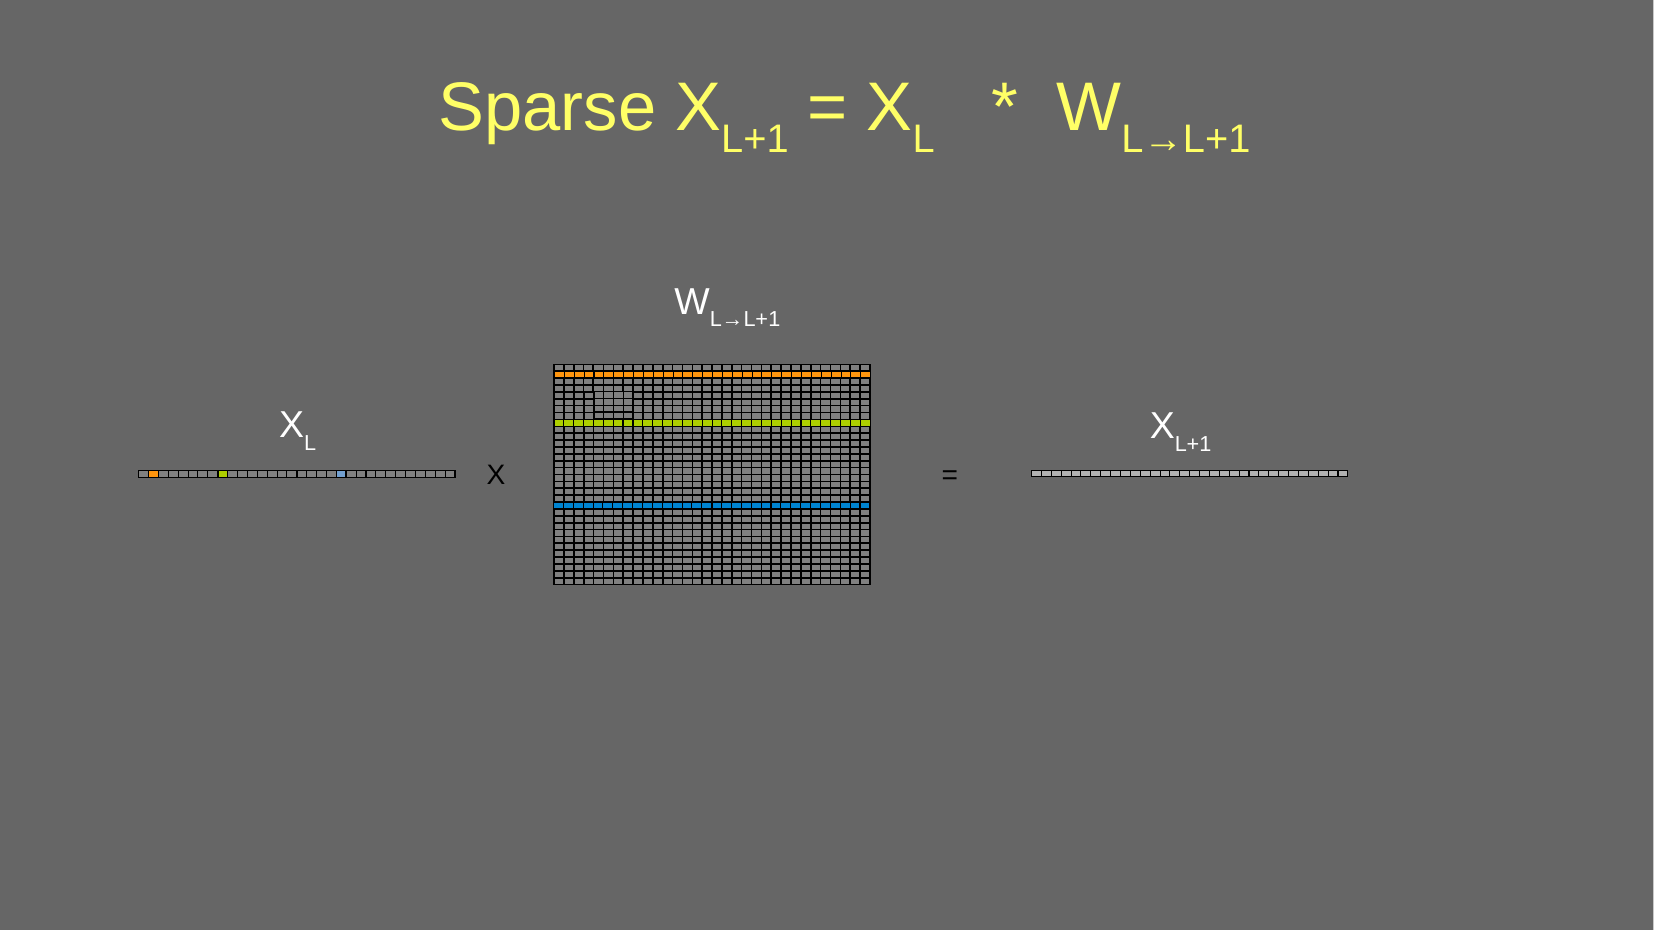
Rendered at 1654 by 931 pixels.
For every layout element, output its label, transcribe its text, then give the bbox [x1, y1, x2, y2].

text_box [762, 441, 771, 453]
text_box [565, 524, 574, 536]
text_box [861, 364, 870, 370]
text_box [762, 579, 770, 585]
text_box [644, 371, 653, 378]
text_box [1031, 470, 1041, 477]
text_box [861, 406, 870, 412]
text_box [693, 468, 701, 481]
text_box [654, 468, 662, 481]
text_box [861, 468, 870, 481]
text_box [861, 544, 870, 549]
text_box [733, 489, 741, 494]
text_box [742, 564, 761, 570]
text_box [772, 364, 780, 370]
text_box [861, 551, 870, 563]
text_box [802, 572, 810, 577]
text_box [861, 441, 870, 453]
text_box [782, 468, 800, 481]
text_box [703, 455, 721, 460]
text_box [614, 364, 622, 370]
text_box [654, 462, 662, 467]
text_box [703, 572, 721, 577]
text_box [644, 468, 652, 481]
text_box [575, 489, 583, 494]
text_box [644, 510, 652, 515]
text_box [821, 434, 840, 439]
text_box [861, 455, 870, 460]
text_box [683, 544, 692, 549]
text_box [585, 440, 603, 453]
text_box [554, 386, 563, 398]
text_box [851, 489, 859, 494]
text_box [664, 364, 682, 370]
text_box [624, 510, 642, 515]
text_box [742, 364, 761, 370]
text_box [812, 579, 820, 585]
text_box [565, 406, 573, 412]
text_box [683, 371, 692, 378]
text_box [733, 379, 741, 384]
text_box [772, 517, 780, 522]
text_box [624, 579, 642, 585]
text_box [802, 462, 810, 467]
text_box [861, 565, 870, 570]
text_box [851, 537, 859, 542]
text_box [821, 386, 840, 398]
text_box [861, 510, 870, 515]
text_box [1052, 470, 1061, 477]
text_box [604, 434, 613, 439]
text_box [664, 543, 682, 549]
text_box [614, 551, 622, 563]
text_box [693, 371, 702, 378]
text_box [762, 455, 770, 460]
text_box [821, 544, 840, 549]
text_box [782, 564, 800, 570]
text_box [851, 434, 859, 439]
text_box [782, 433, 800, 439]
text_box [703, 565, 721, 570]
text_box [624, 544, 642, 549]
text_box [624, 364, 642, 370]
text_box [772, 489, 780, 494]
text_box [851, 371, 860, 378]
text_box [723, 379, 731, 384]
text_box [822, 371, 841, 378]
text_box [802, 579, 810, 585]
text_box [565, 537, 573, 542]
text_box [703, 386, 721, 398]
text_box [762, 468, 770, 481]
text_box [802, 386, 810, 398]
text_box [644, 565, 652, 570]
text_box [802, 400, 810, 405]
text_box [554, 572, 563, 577]
text_box [693, 489, 701, 494]
text_box [812, 510, 820, 515]
text_box [772, 544, 780, 549]
text_box [851, 565, 859, 570]
text_box [565, 434, 573, 439]
text_box [851, 579, 859, 585]
text_box [762, 537, 770, 542]
text_box [841, 364, 849, 370]
text_box [782, 523, 801, 536]
text_box [604, 565, 613, 570]
text_box [742, 440, 761, 453]
text_box [683, 510, 692, 515]
text_box [703, 537, 721, 542]
text_box [614, 482, 622, 487]
text_box [733, 572, 741, 577]
text_box [812, 455, 820, 460]
text_box [733, 455, 741, 460]
text_box [654, 371, 663, 378]
text_box [762, 517, 770, 522]
text_box [664, 578, 682, 585]
text_box [841, 537, 849, 542]
text_box [841, 462, 849, 467]
text_box [762, 565, 770, 570]
text_box [585, 461, 603, 467]
text_box [762, 544, 770, 549]
text_box [841, 406, 849, 412]
text_box [683, 441, 692, 453]
text_box [851, 462, 859, 467]
text_box [733, 544, 741, 549]
text_box [644, 379, 652, 384]
text_box [654, 455, 662, 460]
text_box [733, 482, 741, 487]
text_box [733, 468, 741, 481]
text_box [841, 489, 849, 494]
text_box [703, 462, 721, 467]
text_box [851, 544, 859, 549]
text_box [812, 524, 820, 536]
text_box [703, 524, 722, 536]
text_box [683, 406, 692, 412]
text_box [614, 462, 622, 467]
text_box [683, 489, 692, 494]
text_box [762, 524, 771, 536]
text_box [554, 544, 563, 549]
text_box [861, 496, 870, 509]
text_box [624, 462, 642, 467]
text_box [762, 572, 770, 577]
text_box [861, 434, 870, 439]
text_box [664, 406, 682, 412]
text_box [585, 571, 603, 577]
text_box [624, 572, 642, 577]
text_box [575, 379, 583, 384]
text_box [683, 379, 692, 384]
text_box [683, 537, 692, 542]
text_box [1262, 470, 1278, 477]
text_box [575, 455, 583, 460]
text_box [723, 364, 731, 370]
text_box [821, 572, 840, 577]
text_box [554, 386, 871, 432]
text_box [575, 544, 583, 549]
text_box [812, 517, 820, 522]
text_box [723, 400, 731, 405]
text_box [644, 537, 652, 542]
text_box [664, 537, 682, 542]
text_box [742, 385, 761, 398]
text_box [604, 537, 613, 542]
text_box [654, 364, 662, 370]
text_box [812, 482, 820, 487]
text_box [554, 364, 563, 370]
text_box [614, 399, 623, 405]
text_box [762, 400, 770, 405]
text_box [782, 578, 800, 585]
text_box [841, 579, 849, 585]
text_box [733, 371, 742, 378]
text_box [821, 379, 840, 384]
text_box [575, 371, 584, 378]
text_box [812, 400, 820, 405]
text_box [604, 364, 613, 370]
text_box [644, 434, 652, 439]
text_box [851, 386, 859, 398]
text_box [644, 455, 652, 460]
text_box [841, 517, 849, 522]
text_box [664, 564, 682, 570]
text_box [585, 516, 603, 522]
text_box [821, 517, 840, 522]
text_box [604, 386, 613, 398]
text_box [861, 386, 870, 398]
text_box [1319, 470, 1328, 477]
text_box [683, 434, 692, 439]
text_box [644, 579, 652, 585]
text_box [762, 386, 770, 398]
text_box [842, 371, 850, 378]
text_box [585, 523, 603, 536]
text_box [644, 551, 652, 563]
text_box [554, 489, 563, 494]
text_box [772, 379, 780, 384]
text_box [575, 386, 583, 398]
text_box [654, 406, 662, 412]
text_box [841, 441, 850, 453]
text_box [653, 496, 662, 509]
text_box [614, 468, 622, 481]
text_box [821, 400, 840, 405]
text_box [683, 462, 692, 467]
text_box [575, 441, 584, 453]
text_box [782, 488, 800, 494]
text_box [654, 537, 662, 542]
text_box [565, 371, 574, 378]
text_box [782, 399, 800, 405]
text_box [762, 434, 770, 439]
text_box [614, 441, 623, 453]
text_box [554, 579, 563, 585]
text_box [733, 524, 741, 536]
text_box [851, 524, 860, 536]
text_box [683, 572, 692, 577]
text_box [812, 441, 820, 453]
text_box [841, 572, 849, 577]
text_box [782, 537, 800, 542]
text_box [703, 406, 721, 412]
text_box [554, 434, 563, 439]
text_box [812, 537, 820, 542]
text_box [585, 488, 603, 494]
text_box [683, 517, 692, 522]
text_box [604, 441, 613, 453]
text_box [654, 517, 662, 522]
text_box [683, 400, 692, 405]
text_box [585, 543, 603, 549]
text_box [772, 482, 780, 487]
text_box [703, 544, 721, 549]
text_box [624, 537, 642, 542]
text_box [733, 406, 741, 412]
text_box [821, 364, 840, 370]
text_box [624, 371, 643, 378]
text_box [772, 572, 780, 577]
text_box [693, 379, 701, 384]
text_box [821, 565, 840, 570]
text_box [604, 455, 613, 460]
text_box [693, 517, 701, 522]
text_box [614, 579, 622, 585]
text_box [553, 496, 563, 509]
text_box [812, 489, 820, 494]
text_box [861, 379, 870, 384]
text_box [821, 551, 840, 563]
text_box [861, 572, 870, 577]
text_box [604, 379, 613, 384]
text_box [693, 482, 701, 487]
text_box [811, 496, 820, 509]
text_box [575, 434, 583, 439]
text_box [742, 516, 761, 522]
text_box [703, 434, 721, 439]
text_box [703, 579, 721, 585]
text_box [565, 386, 573, 398]
text_box [802, 406, 810, 412]
text_box [624, 379, 642, 384]
text_box [565, 572, 573, 577]
text_box [654, 510, 662, 515]
text_box [585, 537, 603, 542]
text_box [565, 544, 573, 549]
text_box [762, 364, 770, 370]
text_box [861, 371, 871, 378]
text_box [762, 371, 771, 378]
text_box [575, 364, 583, 370]
text_box [644, 400, 652, 405]
text_box [723, 482, 731, 487]
text_box [565, 517, 573, 522]
text_box [554, 565, 563, 570]
text_box [664, 433, 682, 439]
text_box [575, 400, 583, 405]
text_box [614, 524, 623, 536]
text_box [703, 468, 721, 481]
text_box [693, 544, 701, 549]
text_box [564, 496, 573, 509]
text_box [614, 517, 622, 522]
text_box [841, 455, 849, 460]
text_box [782, 543, 800, 549]
text_box [683, 565, 692, 570]
text_box [851, 379, 859, 384]
text_box [851, 468, 859, 481]
text_box [742, 433, 761, 439]
text_box X [471, 452, 530, 499]
text_box [604, 371, 613, 378]
text_box [772, 400, 780, 405]
text_box [644, 462, 652, 467]
text_box [644, 482, 652, 487]
text_box [802, 434, 810, 439]
text_box [554, 468, 563, 481]
text_box [802, 517, 810, 522]
text_box [664, 482, 682, 487]
text_box [812, 371, 821, 378]
text_box [802, 371, 811, 378]
text_box [574, 496, 583, 509]
text_box [802, 544, 810, 549]
text_box [565, 462, 573, 467]
text_box [575, 537, 583, 542]
text_box [772, 565, 780, 570]
text_box [742, 482, 761, 487]
text_box [693, 455, 701, 460]
text_box [733, 517, 741, 522]
text_box [623, 496, 642, 509]
text_box [654, 524, 663, 536]
text_box [841, 434, 849, 439]
text_box [703, 482, 721, 487]
text_box [554, 441, 564, 453]
text_box [703, 517, 721, 522]
text_box [664, 468, 682, 481]
text_box [664, 454, 682, 460]
text_box [802, 537, 810, 542]
text_box [624, 517, 642, 522]
text_box [861, 517, 870, 522]
text_box [851, 455, 859, 460]
text_box [703, 510, 721, 515]
text_box [812, 364, 820, 370]
text_box [575, 510, 583, 515]
text_box [554, 482, 563, 487]
text_box [851, 406, 859, 412]
text_box [812, 406, 820, 412]
text_box [624, 434, 642, 439]
text_box [782, 461, 800, 467]
text_box [693, 386, 701, 398]
text_box [554, 510, 563, 515]
text_box [782, 406, 800, 412]
text_box [841, 544, 849, 549]
text_box [772, 371, 781, 378]
text_box [644, 441, 653, 453]
text_box [683, 386, 692, 398]
text_box [565, 510, 573, 515]
text_box [1299, 470, 1318, 477]
text_box [772, 434, 780, 439]
text_box [614, 434, 622, 439]
text_box [841, 379, 849, 384]
text_box [683, 524, 692, 536]
text_box [664, 571, 682, 577]
text_box [742, 406, 761, 412]
text_box [575, 468, 583, 481]
title Sparse XL+1 = XL * WL→L+1 [82, 36, 1571, 193]
text_box [821, 537, 840, 542]
text_box [733, 400, 741, 405]
text_box [851, 510, 859, 515]
text_box [683, 455, 692, 460]
text_box [575, 517, 583, 522]
text_box [703, 364, 721, 370]
text_box [693, 400, 701, 405]
text_box [604, 468, 613, 481]
text_box [723, 406, 731, 412]
text_box [693, 572, 701, 577]
text_box [644, 524, 653, 536]
text_box [565, 551, 573, 563]
text_box [683, 579, 692, 585]
text_box [782, 440, 801, 453]
text_box [565, 364, 573, 370]
text_box [772, 441, 781, 453]
text_box [1279, 470, 1288, 477]
text_box [802, 441, 811, 453]
text_box [723, 462, 731, 467]
text_box XL [228, 396, 331, 463]
text_box [802, 379, 810, 384]
text_box [683, 468, 692, 481]
text_box [664, 523, 682, 536]
text_box [693, 551, 701, 563]
text_box [742, 454, 761, 460]
text_box [723, 434, 731, 439]
text_box [782, 385, 800, 398]
text_box [851, 551, 859, 563]
text_box [585, 578, 603, 585]
text_box [614, 371, 623, 378]
text_box [554, 406, 563, 412]
text_box [624, 524, 643, 536]
text_box [723, 441, 732, 453]
text_box [861, 579, 870, 585]
text_box [821, 489, 840, 494]
text_box [851, 572, 859, 577]
text_box [585, 433, 603, 439]
text_box [693, 565, 701, 570]
text_box [584, 495, 622, 515]
text_box [614, 489, 622, 494]
text_box [812, 386, 820, 398]
text_box [841, 468, 849, 481]
text_box [654, 441, 663, 453]
text_box XL+1 [1064, 336, 1262, 524]
text_box [585, 564, 603, 570]
text_box [624, 482, 642, 487]
text_box [703, 441, 722, 453]
text_box [861, 489, 870, 494]
text_box [733, 441, 741, 453]
text_box [614, 544, 622, 549]
text_box [614, 572, 622, 577]
text_box [762, 462, 770, 467]
text_box [703, 551, 721, 563]
text_box [664, 550, 682, 563]
text_box [812, 544, 820, 549]
text_box [654, 482, 662, 487]
text_box [733, 434, 741, 439]
text_box [614, 379, 622, 384]
text_box [1339, 470, 1348, 477]
text_box [693, 510, 701, 515]
text_box [554, 551, 563, 563]
text_box [565, 441, 574, 453]
text_box [782, 371, 801, 384]
text_box [782, 364, 800, 370]
text_box [723, 572, 731, 577]
text_box [742, 578, 761, 585]
text_box [624, 489, 642, 494]
text_box [732, 496, 741, 509]
text_box [723, 510, 731, 515]
text_box [585, 454, 603, 460]
text_box [664, 488, 682, 494]
text_box [742, 550, 761, 563]
text_box [654, 379, 662, 384]
text_box [554, 455, 563, 460]
text_box [802, 455, 810, 460]
text_box [643, 496, 652, 509]
text_box [554, 524, 564, 536]
text_box [772, 551, 780, 563]
text_box [575, 482, 583, 487]
text_box [585, 468, 603, 481]
text_box [723, 524, 732, 536]
text_box [802, 551, 810, 563]
text_box [861, 537, 870, 542]
text_box [575, 551, 583, 563]
text_box [575, 565, 583, 570]
text_box [723, 544, 731, 549]
text_box [702, 496, 721, 509]
text_box [821, 406, 840, 412]
text_box [821, 482, 840, 487]
text_box [772, 496, 780, 509]
text_box [624, 455, 642, 460]
text_box [644, 517, 652, 522]
text_box [851, 482, 859, 487]
text_box [762, 406, 770, 412]
text_box [614, 510, 622, 515]
text_box [614, 386, 623, 398]
text_box [802, 510, 810, 515]
text_box [861, 400, 870, 405]
text_box [762, 489, 770, 494]
text_box [654, 489, 662, 494]
text_box [575, 579, 583, 585]
text_box [624, 551, 642, 563]
text_box [802, 364, 810, 370]
text_box [851, 496, 859, 509]
text_box [742, 399, 761, 405]
text_box [604, 510, 613, 515]
text_box [733, 579, 741, 585]
text_box [762, 551, 770, 563]
text_box [772, 462, 780, 467]
text_box [723, 565, 731, 570]
text_box [604, 489, 613, 494]
text_box [693, 579, 701, 585]
text_box [802, 468, 810, 481]
text_box [733, 537, 741, 542]
text_box [703, 489, 721, 494]
text_box [664, 399, 682, 405]
text_box [644, 406, 652, 412]
text_box [693, 462, 701, 467]
text_box [585, 550, 603, 563]
text_box [723, 386, 731, 398]
text_box [801, 496, 810, 509]
text_box [664, 371, 682, 384]
text_box [742, 488, 761, 494]
text_box [664, 385, 682, 398]
text_box [812, 565, 820, 570]
text_box [654, 572, 662, 577]
text_box [742, 537, 761, 542]
text_box [812, 434, 820, 439]
text_box [762, 510, 770, 515]
text_box [693, 434, 701, 439]
text_box [841, 482, 849, 487]
text_box [654, 400, 662, 405]
text_box [683, 496, 701, 509]
text_box [614, 455, 622, 460]
text_box [861, 462, 870, 467]
text_box [565, 400, 573, 405]
text_box [683, 551, 692, 563]
text_box [565, 579, 573, 585]
text_box [772, 406, 780, 412]
text_box [782, 550, 800, 563]
text_box [575, 572, 583, 577]
text_box [664, 516, 682, 522]
text_box [644, 489, 652, 494]
text_box [614, 565, 622, 570]
text_box [772, 537, 780, 542]
text_box [723, 455, 731, 460]
text_box [644, 544, 652, 549]
text_box [138, 470, 456, 478]
text_box [782, 482, 800, 487]
text_box [723, 371, 732, 378]
text_box [733, 386, 741, 398]
text_box [604, 579, 613, 585]
text_box [703, 379, 721, 384]
text_box [841, 524, 850, 536]
text_box [851, 441, 860, 453]
text_box [841, 551, 849, 563]
text_box [821, 579, 840, 585]
text_box [733, 551, 741, 563]
text_box [585, 399, 603, 405]
text_box [693, 364, 701, 370]
text_box [614, 406, 623, 411]
text_box WL→L+1 [580, 258, 840, 353]
text_box [664, 440, 682, 453]
text_box [841, 510, 849, 515]
text_box [861, 482, 870, 487]
text_box [733, 565, 741, 570]
text_box [723, 537, 731, 542]
text_box [703, 371, 722, 378]
text_box [554, 379, 563, 384]
text_box = [926, 452, 985, 499]
text_box [624, 565, 642, 570]
text_box [821, 441, 840, 453]
text_box [723, 517, 731, 522]
text_box [565, 482, 573, 487]
text_box [802, 489, 810, 494]
text_box [821, 510, 840, 515]
text_box [654, 544, 662, 549]
text_box [781, 495, 800, 515]
text_box [654, 565, 662, 570]
text_box [693, 441, 702, 453]
text_box [664, 461, 682, 467]
text_box [851, 517, 859, 522]
text_box [772, 455, 780, 460]
text_box [851, 364, 859, 370]
text_box [742, 461, 761, 467]
text_box [772, 468, 780, 481]
text_box [772, 524, 781, 536]
text_box [821, 462, 840, 467]
text_box [812, 379, 820, 384]
text_box [604, 462, 613, 467]
text_box [742, 571, 761, 577]
text_box [565, 379, 573, 384]
text_box [762, 482, 770, 487]
text_box [654, 434, 662, 439]
text_box [683, 364, 692, 370]
text_box [693, 537, 701, 542]
text_box [772, 510, 780, 515]
text_box [554, 517, 563, 522]
text_box [1329, 470, 1337, 477]
text_box [565, 565, 573, 570]
text_box [554, 400, 563, 405]
text_box [733, 510, 741, 515]
text_box [654, 386, 662, 398]
text_box [644, 386, 652, 398]
text_box [1042, 470, 1051, 477]
text_box [654, 551, 662, 563]
text_box [575, 524, 584, 536]
text_box [742, 495, 761, 515]
text_box [762, 496, 770, 509]
text_box [723, 551, 731, 563]
text_box [851, 400, 859, 405]
text_box [802, 565, 810, 570]
text_box [1289, 470, 1298, 477]
text_box [654, 579, 662, 585]
text_box [802, 482, 810, 487]
text_box [565, 468, 573, 481]
text_box [703, 400, 721, 405]
text_box [841, 400, 849, 405]
text_box [821, 468, 840, 481]
text_box [604, 406, 613, 411]
text_box [821, 524, 840, 536]
text_box [782, 571, 800, 577]
text_box [723, 579, 731, 585]
text_box [733, 364, 741, 370]
text_box [693, 406, 701, 412]
text_box [722, 496, 731, 509]
text_box [604, 399, 613, 405]
text_box [683, 482, 692, 487]
text_box [584, 364, 603, 398]
text_box [604, 544, 613, 549]
text_box [742, 468, 761, 481]
text_box [565, 455, 573, 460]
text_box [861, 524, 870, 536]
text_box [742, 371, 761, 384]
text_box [723, 468, 731, 481]
text_box [812, 572, 820, 577]
text_box [604, 524, 613, 536]
text_box [821, 455, 840, 460]
text_box [585, 482, 603, 487]
text_box [663, 495, 682, 515]
text_box [624, 441, 643, 453]
text_box [604, 551, 613, 563]
text_box [742, 523, 761, 536]
text_box [723, 489, 731, 494]
text_box [624, 468, 642, 481]
text_box [812, 551, 820, 563]
text_box [575, 406, 583, 412]
text_box [841, 565, 849, 570]
text_box [812, 468, 820, 481]
text_box [693, 524, 702, 536]
text_box [812, 462, 820, 467]
text_box [575, 462, 583, 467]
text_box [762, 379, 770, 384]
text_box [821, 496, 840, 509]
text_box [604, 572, 613, 577]
text_box [604, 482, 613, 487]
text_box [565, 489, 573, 494]
text_box [782, 516, 800, 522]
text_box [772, 386, 780, 398]
text_box [733, 462, 741, 467]
text_box [554, 462, 563, 467]
text_box [604, 517, 613, 522]
text_box [554, 537, 563, 542]
text_box [554, 371, 564, 378]
text_box [782, 454, 800, 460]
text_box [742, 543, 761, 549]
text_box [644, 364, 652, 370]
text_box [841, 386, 849, 398]
text_box [841, 496, 850, 509]
text_box [772, 579, 780, 585]
text_box [802, 524, 811, 536]
text_box [644, 572, 652, 577]
text_box [614, 537, 622, 542]
